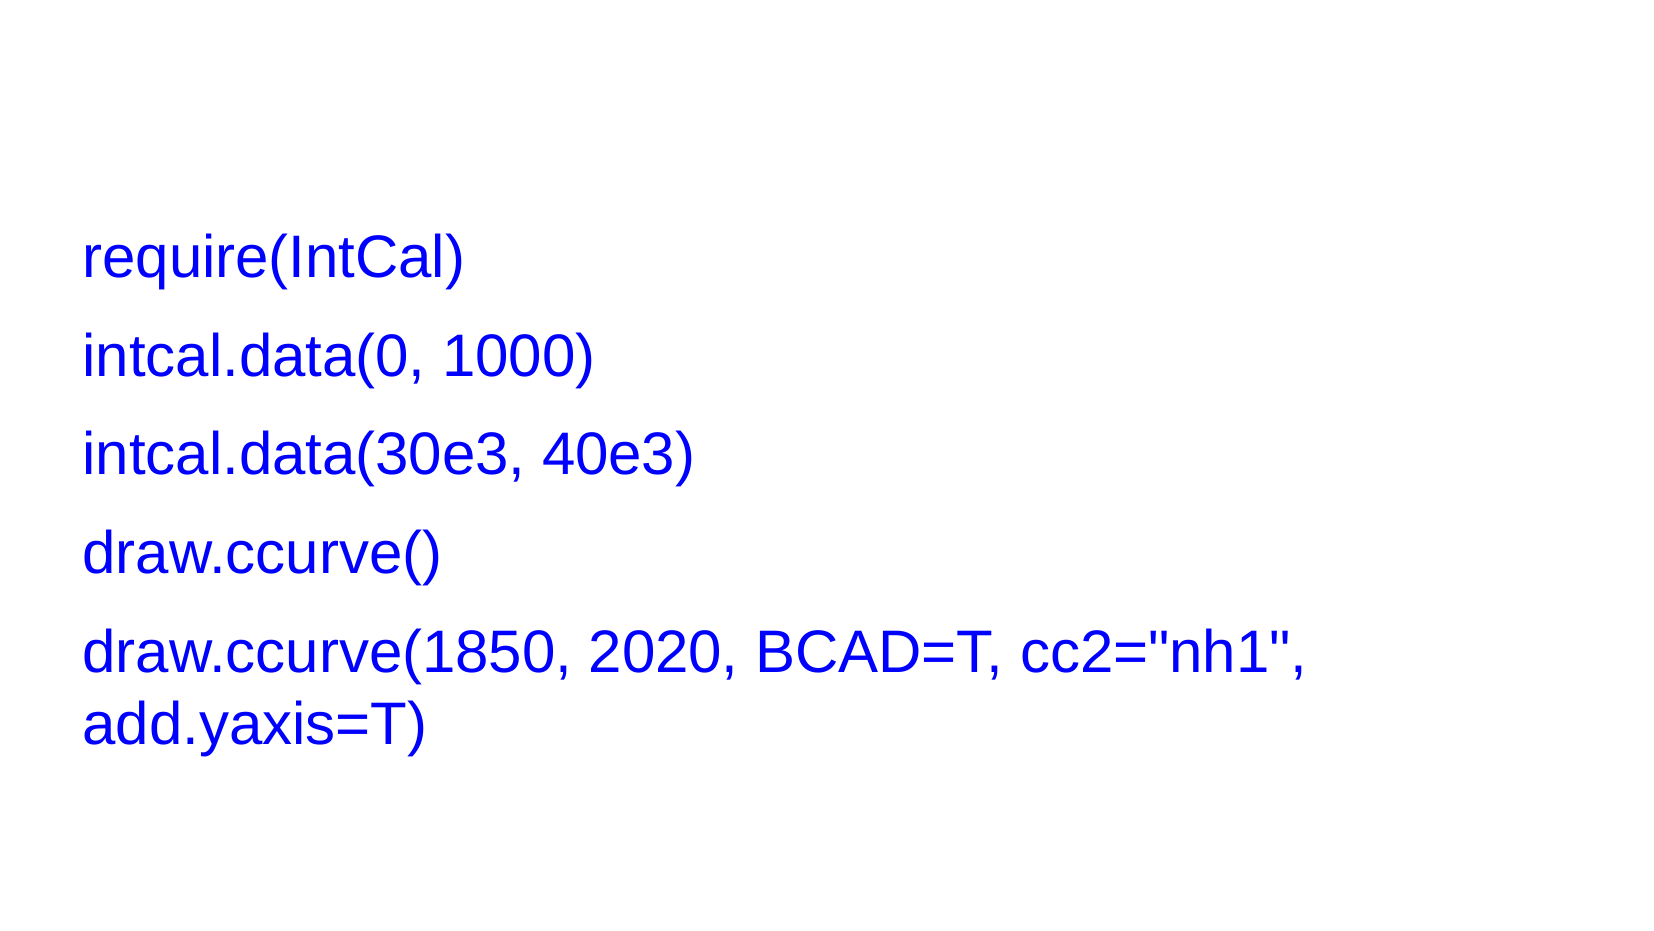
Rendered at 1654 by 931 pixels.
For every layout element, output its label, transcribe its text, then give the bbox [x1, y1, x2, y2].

text_box require(IntCal) intcal.data(0, 1000) intcal.data(30e3, 40e3) draw.ccurve() draw.ccurve(1850, 2020, BCAD=T, cc2="nh1", add.yaxis=T) [82, 217, 1571, 757]
